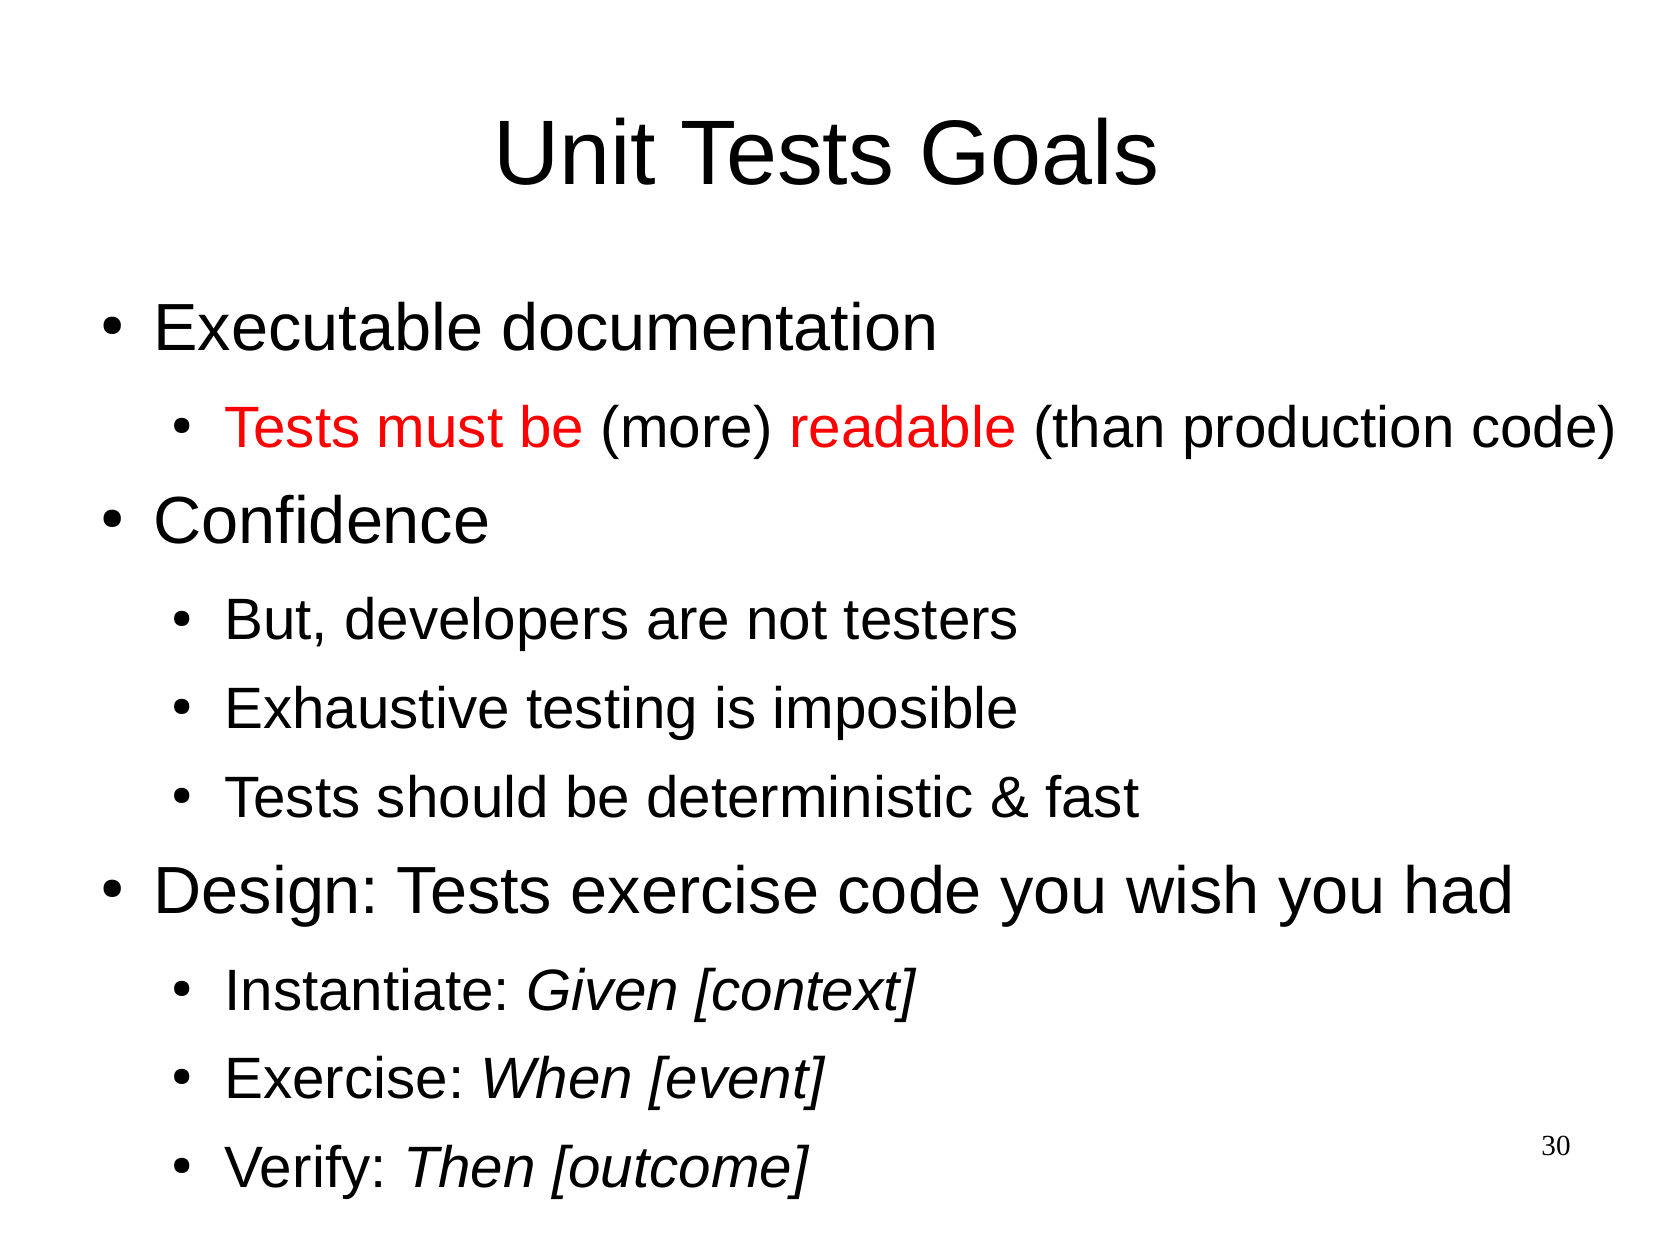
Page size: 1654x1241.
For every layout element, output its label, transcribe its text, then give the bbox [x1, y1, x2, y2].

title Unit Tests Goals [82, 49, 1571, 257]
list Executable documentation Tests must be (more) readable (than production code) Confidence But, developers are not testers Exhaustive testing is imposible Tests should be deterministic & fast Design: Tests exercise code you wish you had Instantiate: Given [context] Exercise: When [event] Verify: Then [outcome] [82, 290, 1625, 1199]
